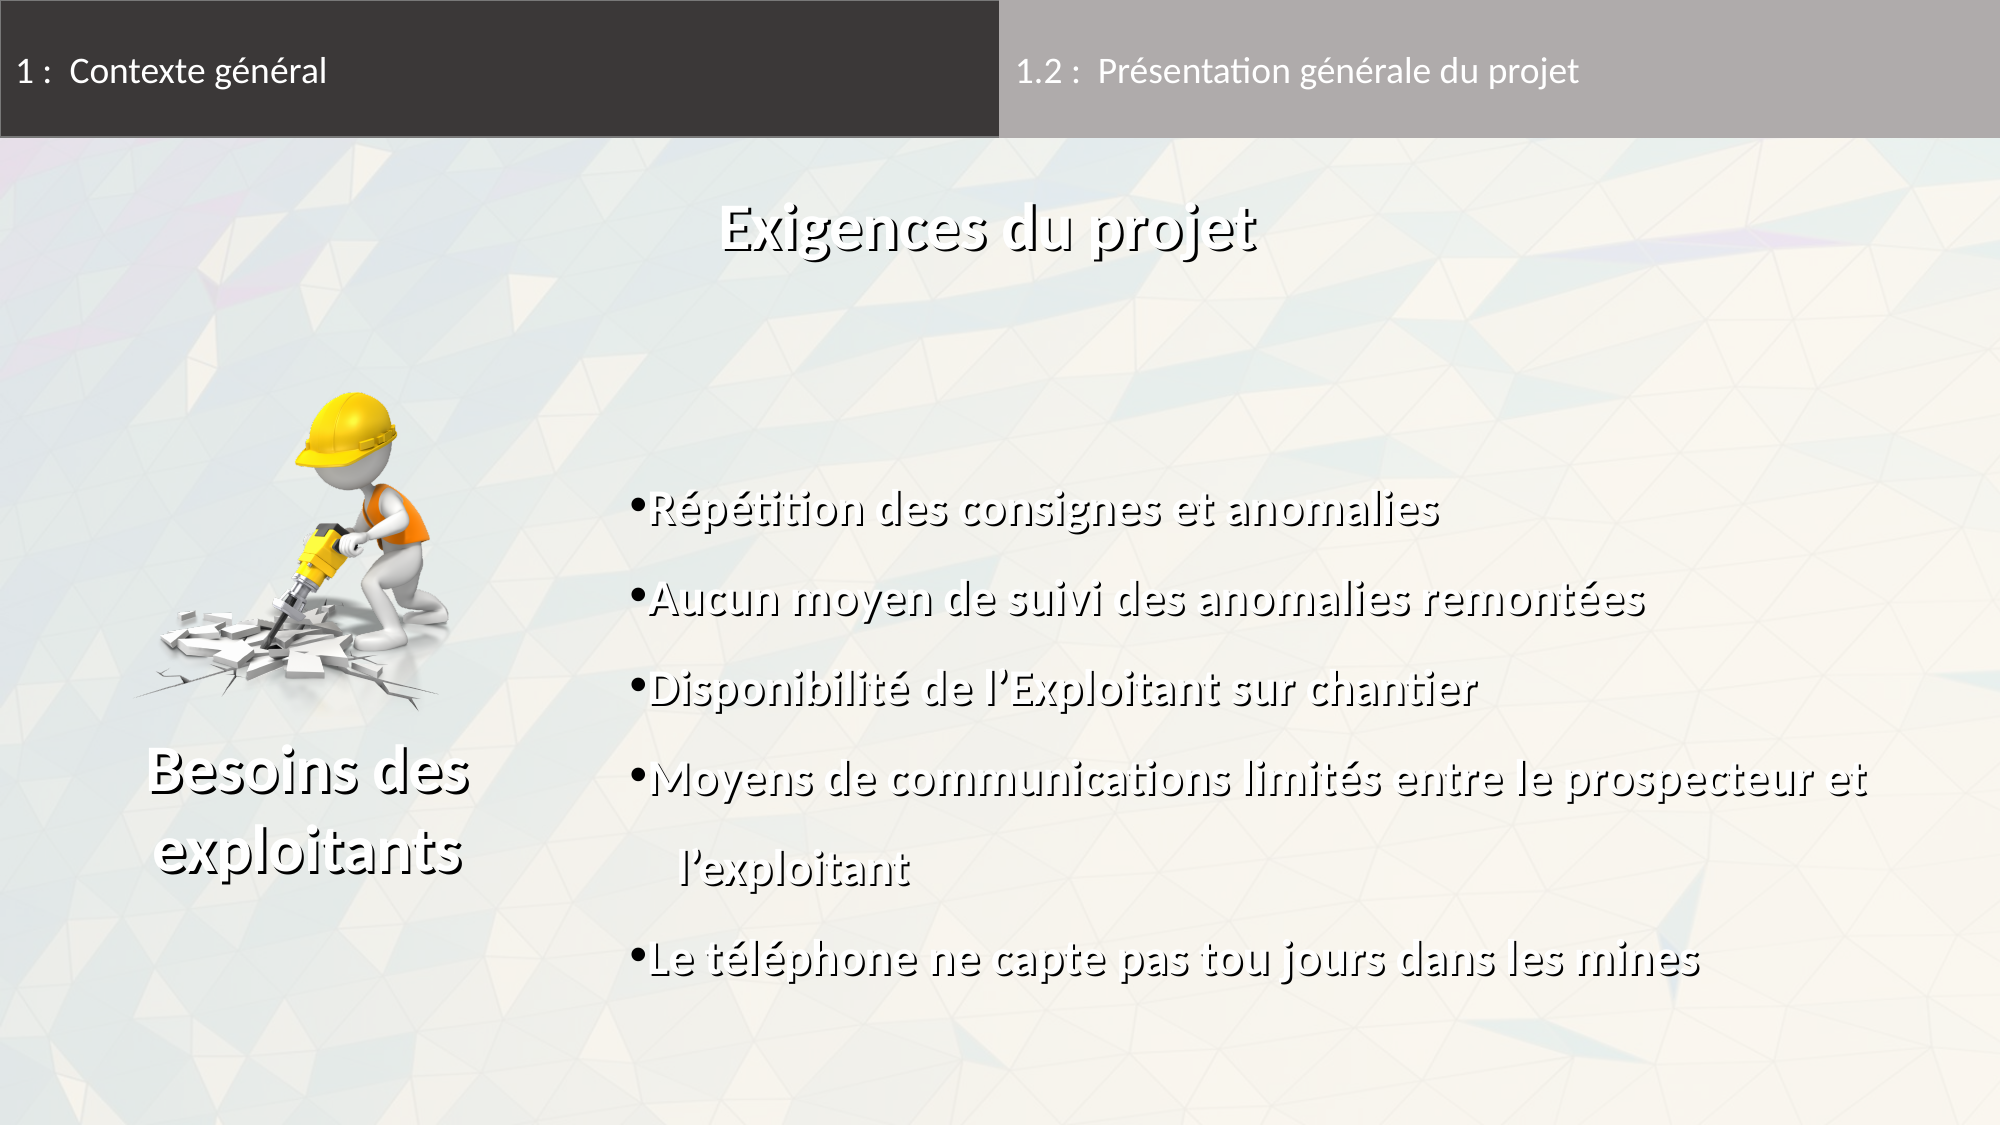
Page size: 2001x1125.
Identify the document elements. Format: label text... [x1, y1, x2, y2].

text_box Répétition des consignes et anomalies Aucun moyen de suivi des anomalies remontées Disponibilité de l’Exploitant sur chantier Moyens de communications limités entre le prospecteur et l’exploitant Le téléphone ne capte pas tou jours dans les mines [614, 436, 1947, 1079]
text_box [0, 137, 2000, 1125]
picture [127, 388, 487, 718]
text_box 1.2 : Présentation générale du projet [1000, 0, 2000, 137]
text_box Exigences du projet [173, 174, 1802, 271]
text_box Besoins des exploitants [102, 717, 513, 895]
text_box 1 : Contexte général [0, 0, 1000, 137]
